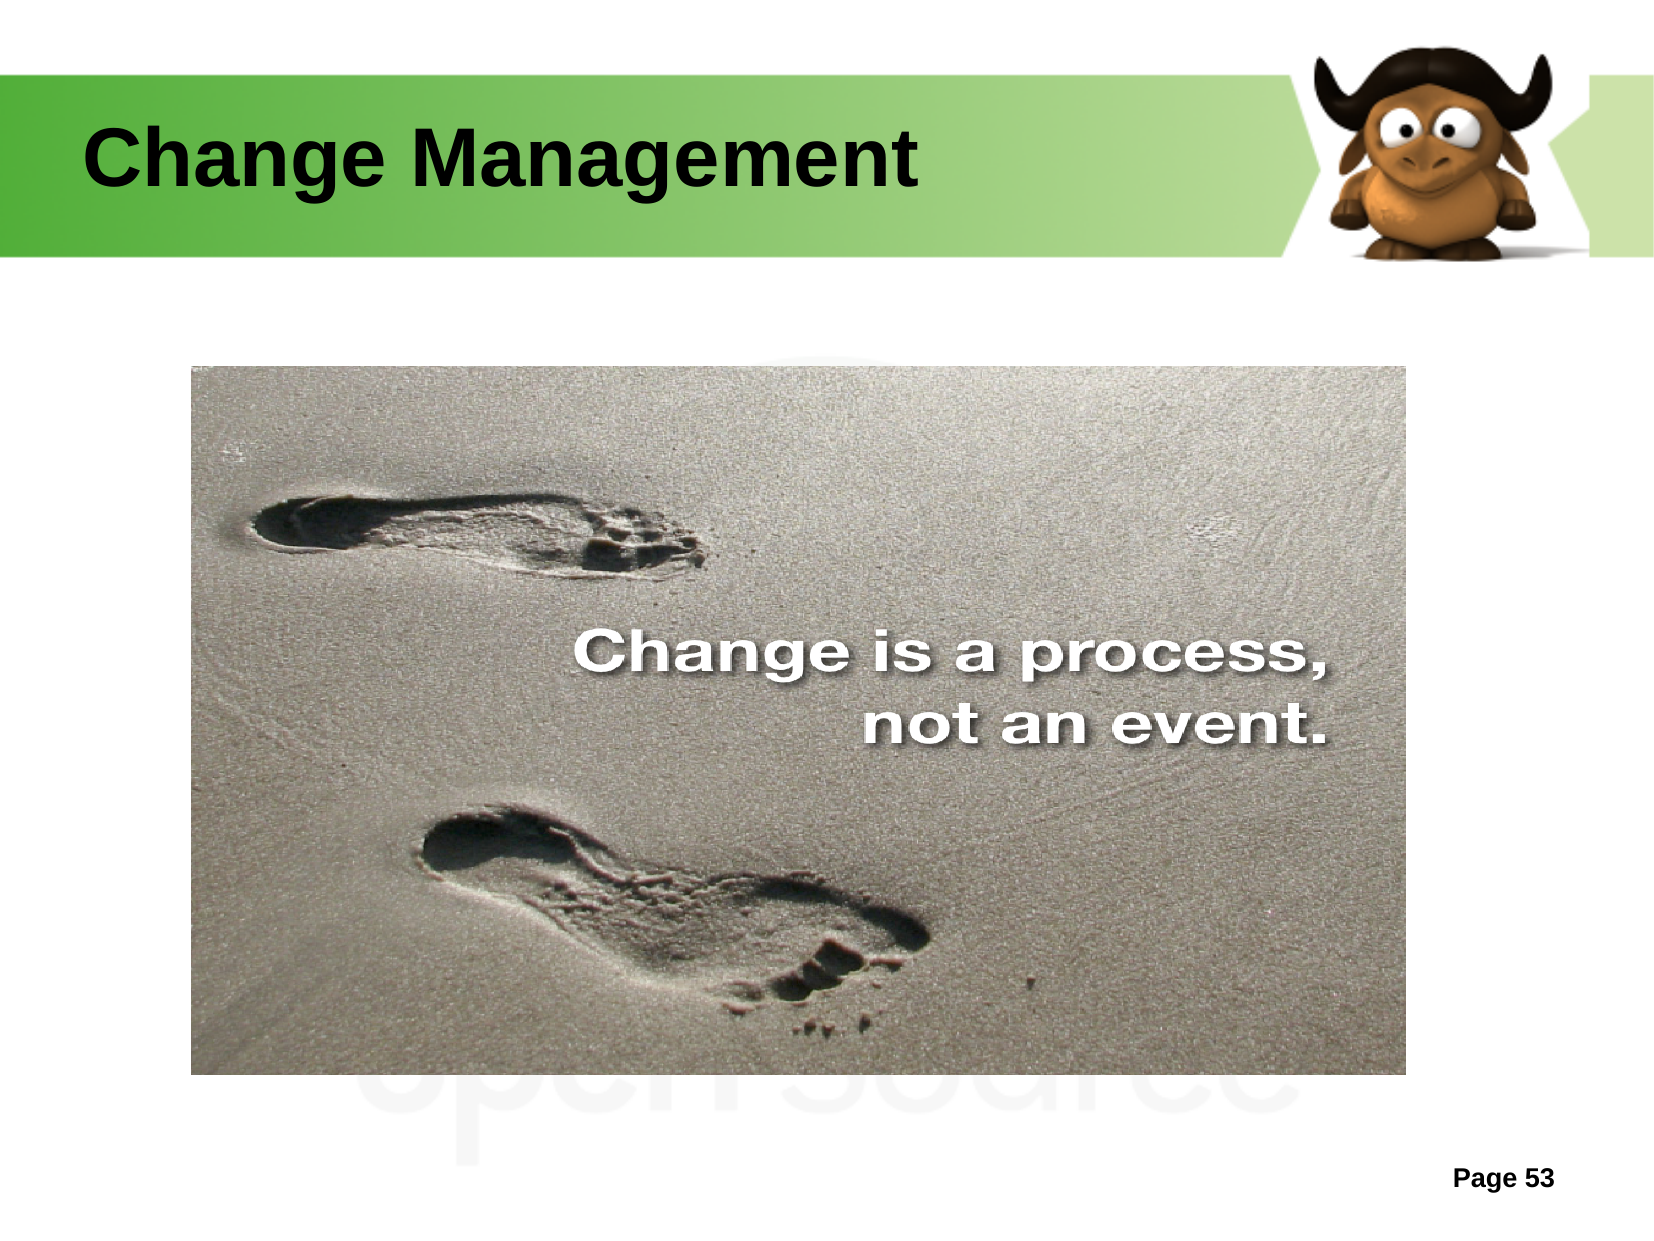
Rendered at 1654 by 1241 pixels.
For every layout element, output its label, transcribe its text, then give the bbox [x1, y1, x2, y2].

title Change Management [82, 49, 1571, 257]
picture [0, 0, 1654, 1241]
